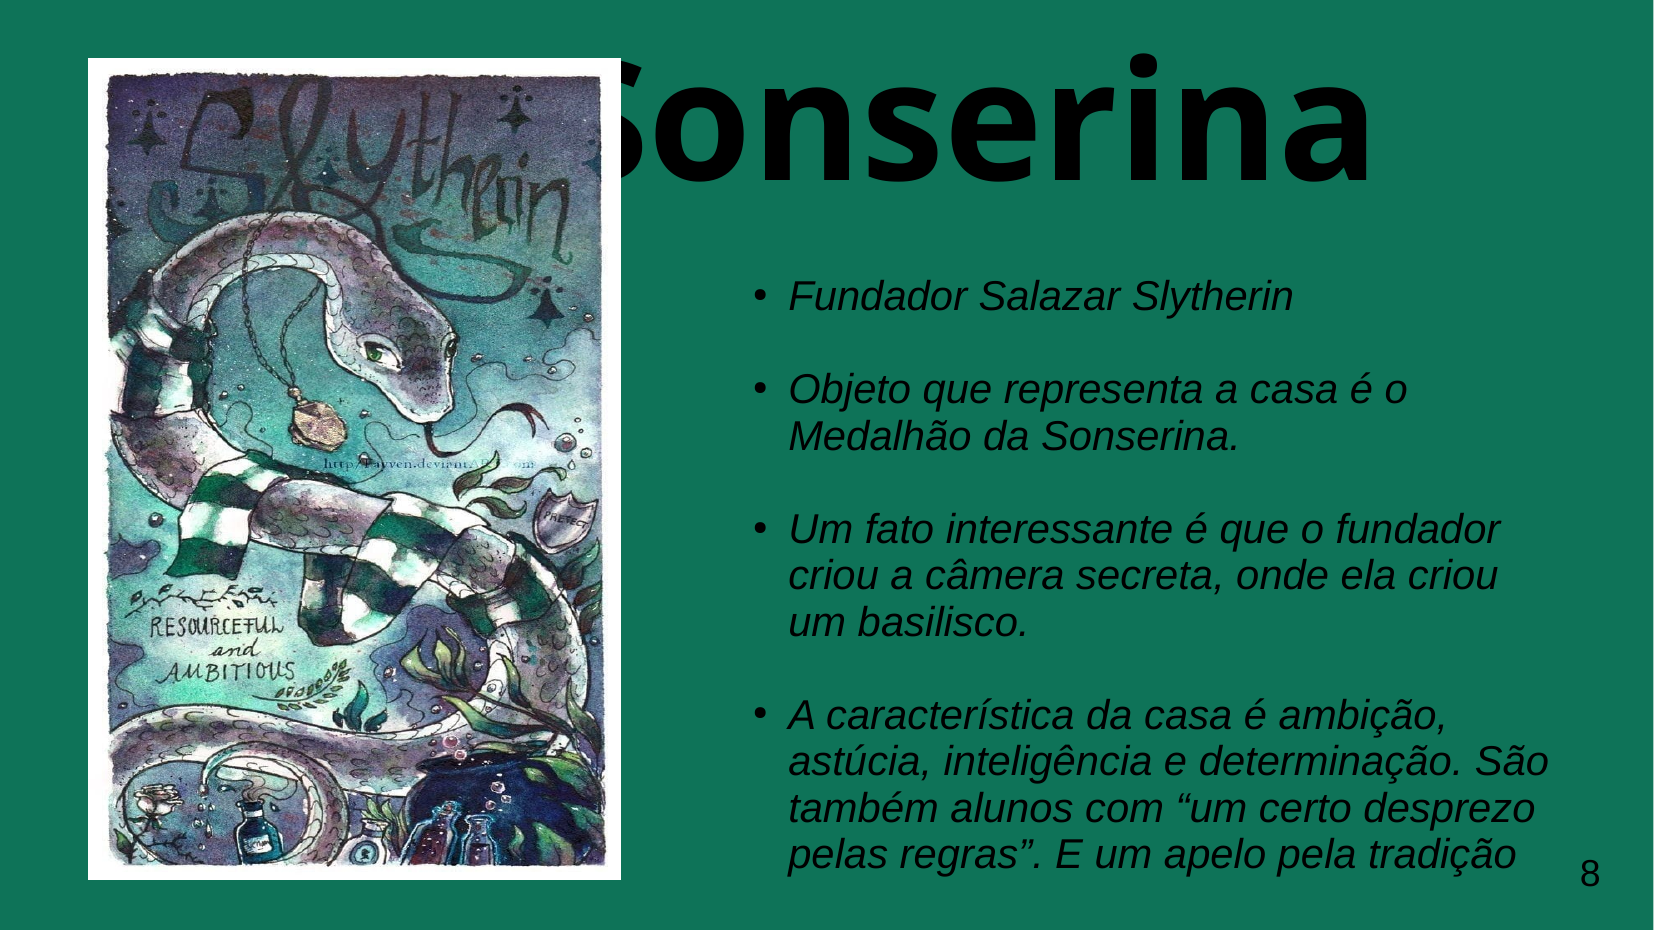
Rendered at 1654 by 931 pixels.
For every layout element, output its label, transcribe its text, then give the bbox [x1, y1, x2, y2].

picture [88, 58, 621, 880]
text_box Fundador Salazar Slytherin Objeto que representa a casa é o Medalhão da Sonserina. Um fato interessante é que o fundador criou a câmera secreta, onde ela criou um basilisco. A característica da casa é ambição, astúcia, inteligência e determinação. São também alunos com “um certo desprezo pelas regras”. E um apelo pela tradição [738, 265, 1565, 885]
title Sonserina [224, 0, 1654, 262]
text_box <número> [1564, 845, 1654, 916]
